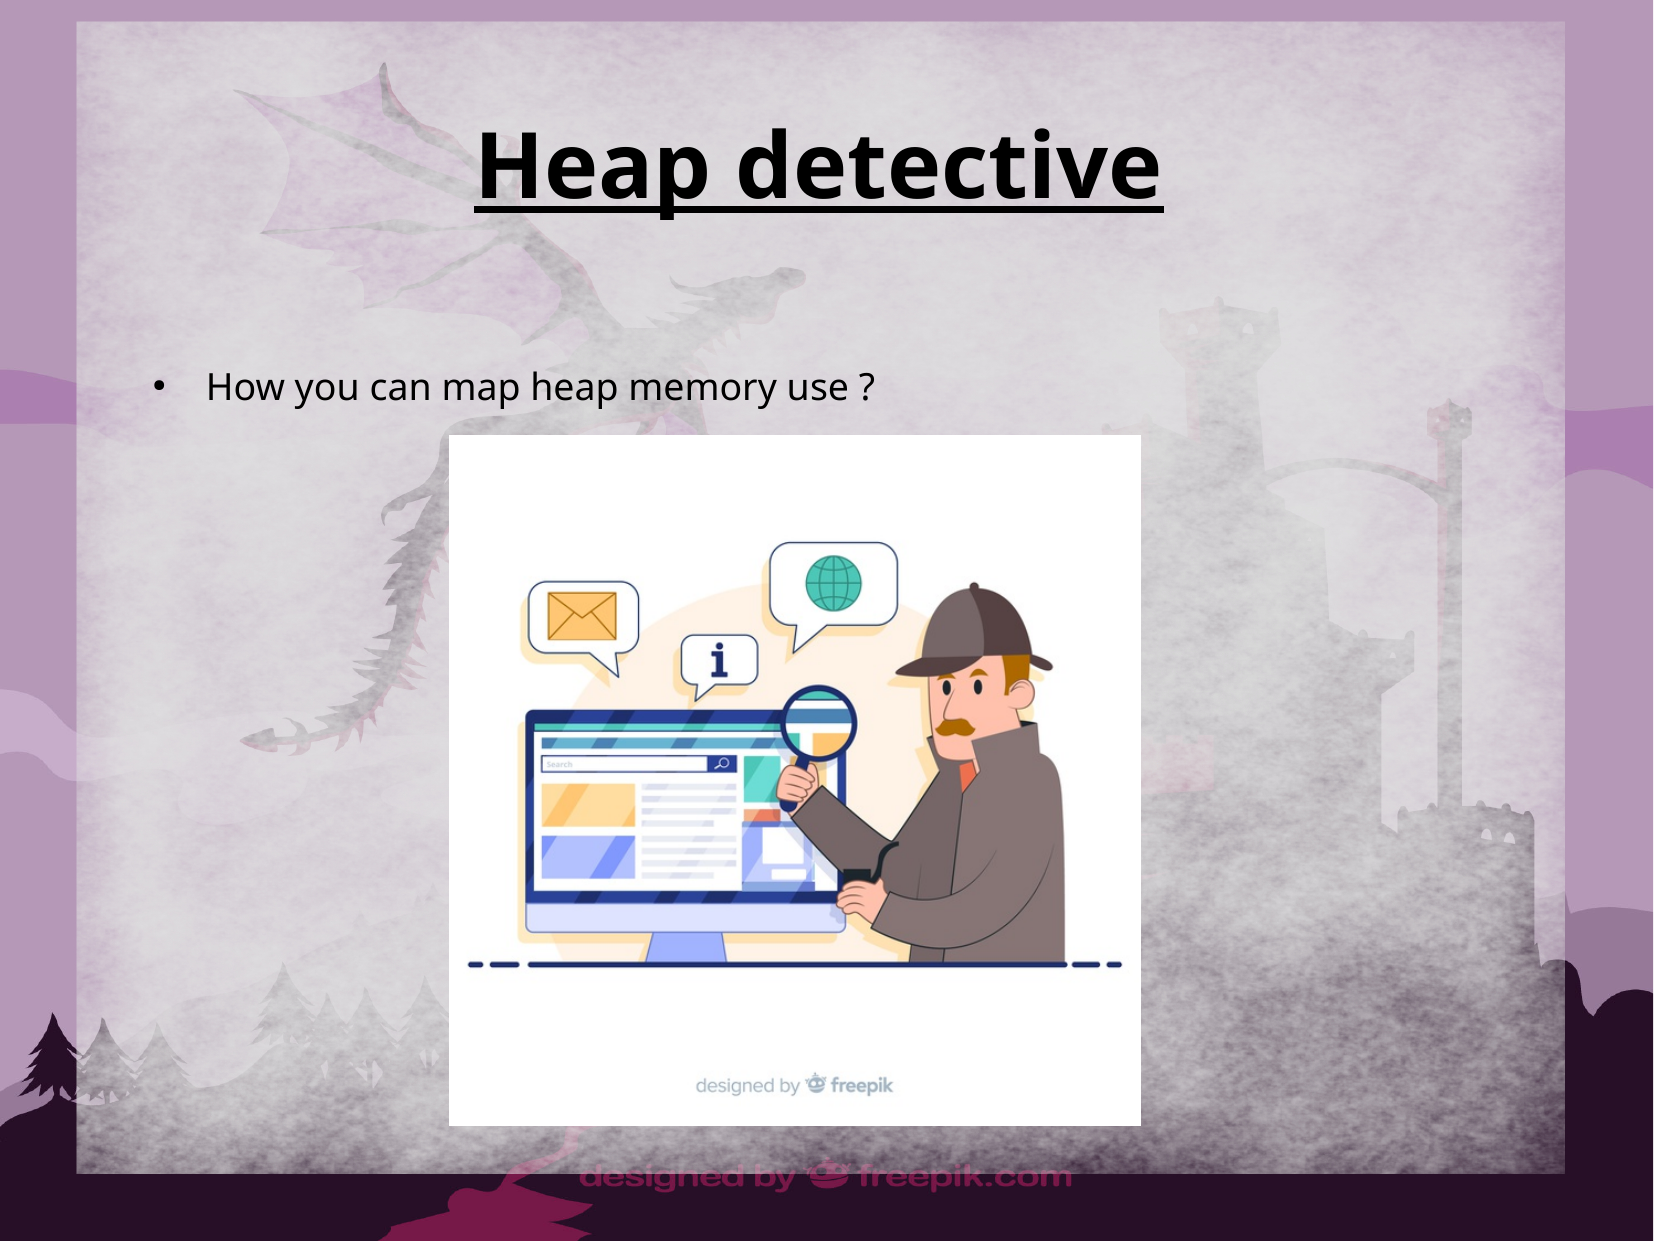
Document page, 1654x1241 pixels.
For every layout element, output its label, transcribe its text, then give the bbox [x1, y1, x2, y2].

title Heap detective [75, 60, 1563, 268]
picture [0, 0, 1654, 1241]
list How you can map heap memory use ? [135, 360, 1515, 1081]
